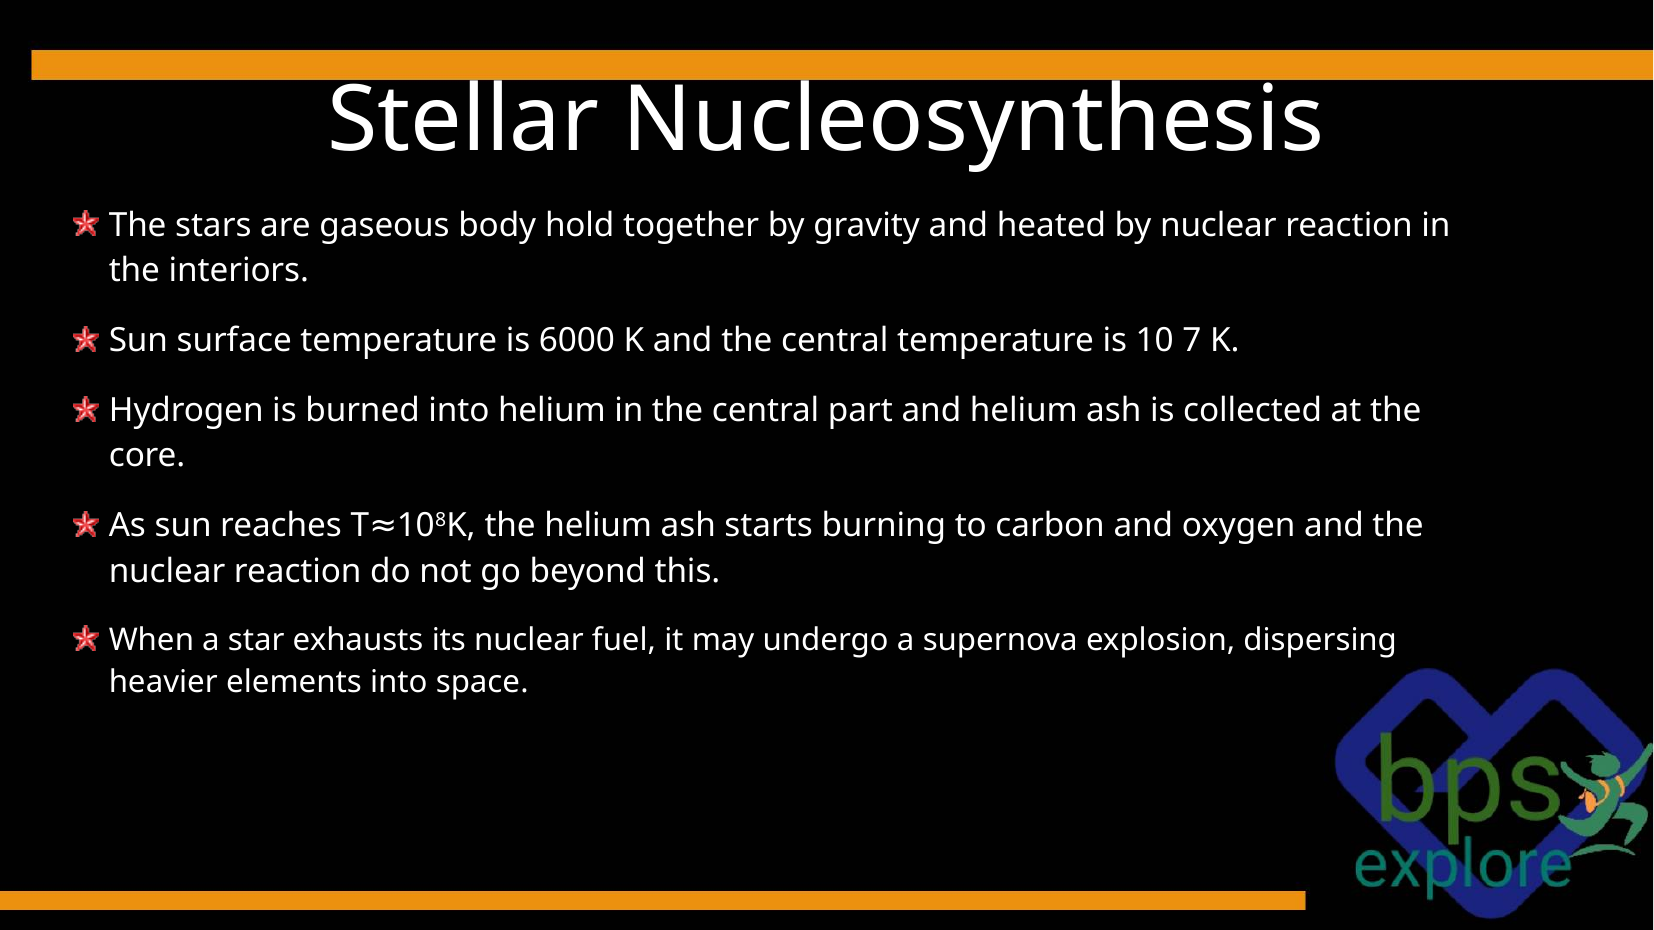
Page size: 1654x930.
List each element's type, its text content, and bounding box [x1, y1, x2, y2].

picture [0, 0, 1654, 930]
text_box The stars are gaseous body hold together by gravity and heated by nuclear reaction in the interiors. Sun surface temperature is 6000 K and the central temperature is 10 7 K. Hydrogen is burned into helium in the central part and helium ash is collected at the core. As sun reaches T≈108K, the helium ash starts burning to carbon and oxygen and the nuclear reaction do not go beyond this. When a star exhausts its nuclear fuel, it may undergo a supernova explosion, dispersing heavier elements into space. [58, 193, 1491, 815]
title Stellar Nucleosynthesis [82, 37, 1571, 193]
